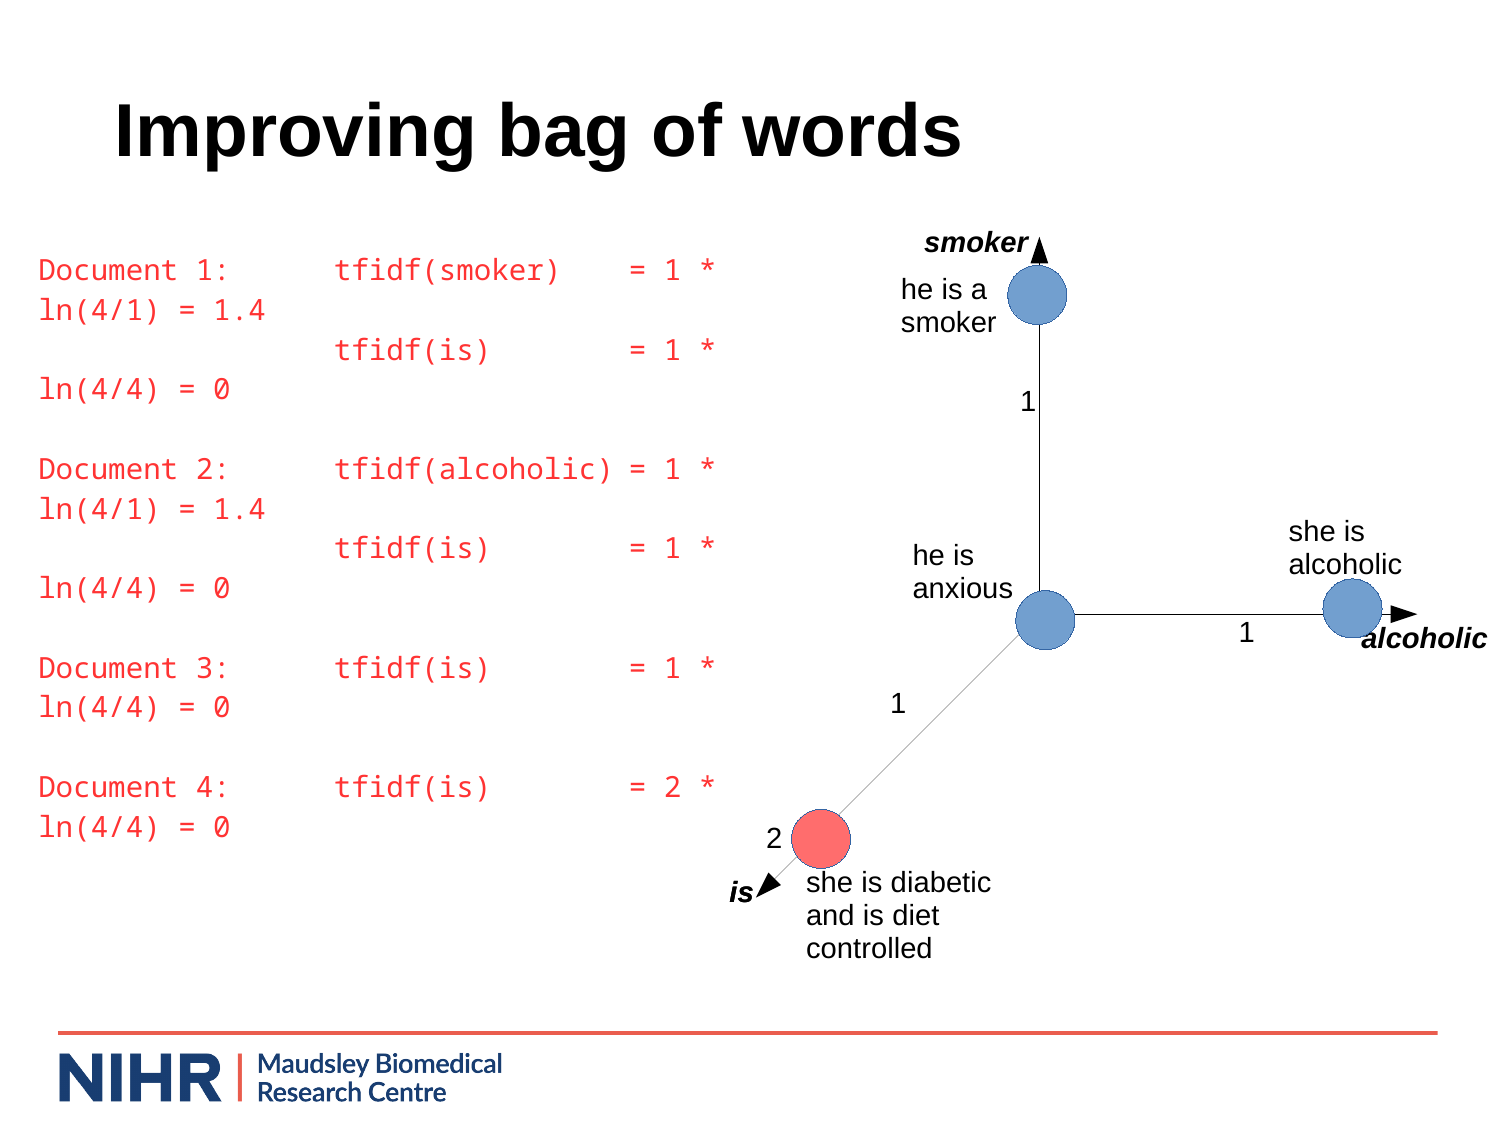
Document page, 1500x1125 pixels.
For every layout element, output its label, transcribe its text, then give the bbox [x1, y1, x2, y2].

text_box [1015, 590, 1075, 650]
text_box 1 [875, 679, 922, 727]
text_box Improving bag of words [100, 84, 1105, 180]
text_box alcoholic [1346, 614, 1500, 662]
text_box he is anxious [897, 531, 1029, 612]
text_box she is diabetic and is diet controlled [791, 858, 1008, 972]
text_box [1012, 265, 1067, 325]
text_box 1 [1223, 608, 1270, 656]
text_box Document 1: tfidf(smoker) = 1 * ln(4/1) = 1.4 tfidf(is) = 1 * ln(4/4) = 0 Document 2: tfidf(alcoholic) = 1 * ln(4/1) = 1.4 tfidf(is) = 1 * ln(4/4) = 0 Document 3: tfidf(is) = 1 * ln(4/4) = 0 Document 4: tfidf(is) = 2 * ln(4/4) = 0 [23, 242, 798, 661]
text_box is [714, 868, 769, 916]
text_box smoker [909, 218, 1044, 267]
text_box 2 [751, 814, 798, 863]
text_box [1322, 578, 1383, 638]
text_box she is alcoholic [1273, 507, 1418, 589]
text_box [798, 809, 851, 858]
text_box he is a smoker [886, 265, 1012, 346]
text_box 1 [1005, 377, 1052, 426]
picture [29, 1018, 531, 1125]
